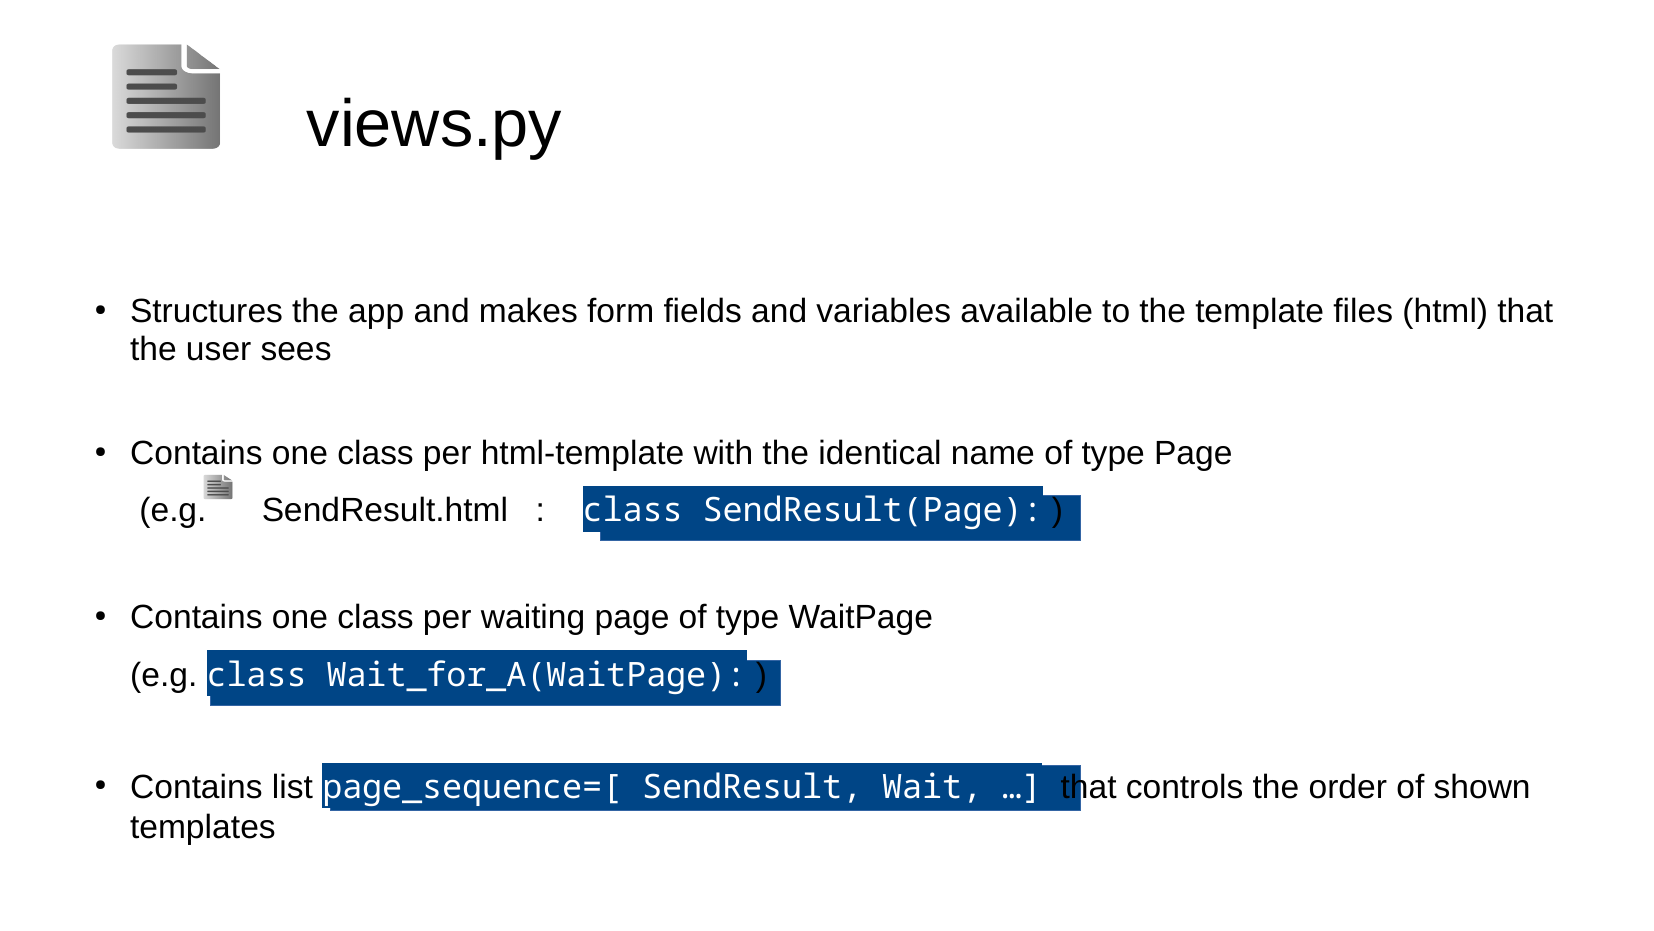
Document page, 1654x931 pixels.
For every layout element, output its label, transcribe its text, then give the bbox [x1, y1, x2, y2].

picture [81, 33, 251, 160]
text_box views.py [291, 78, 578, 169]
list Structures the app and makes form fields and variables available to the template files (html) that the user sees Contains one class per html-template with the identical name of type Page (e.g. SendResult.html : class SendResult(Page): ) Contains one class per waiting page of type WaitPage (e.g. class Wait_for_A(WaitPage): ) Contains list page_sequence=[ SendResult, Wait, …] that controls the order of shown templates [82, 292, 1571, 856]
picture [195, 472, 241, 502]
